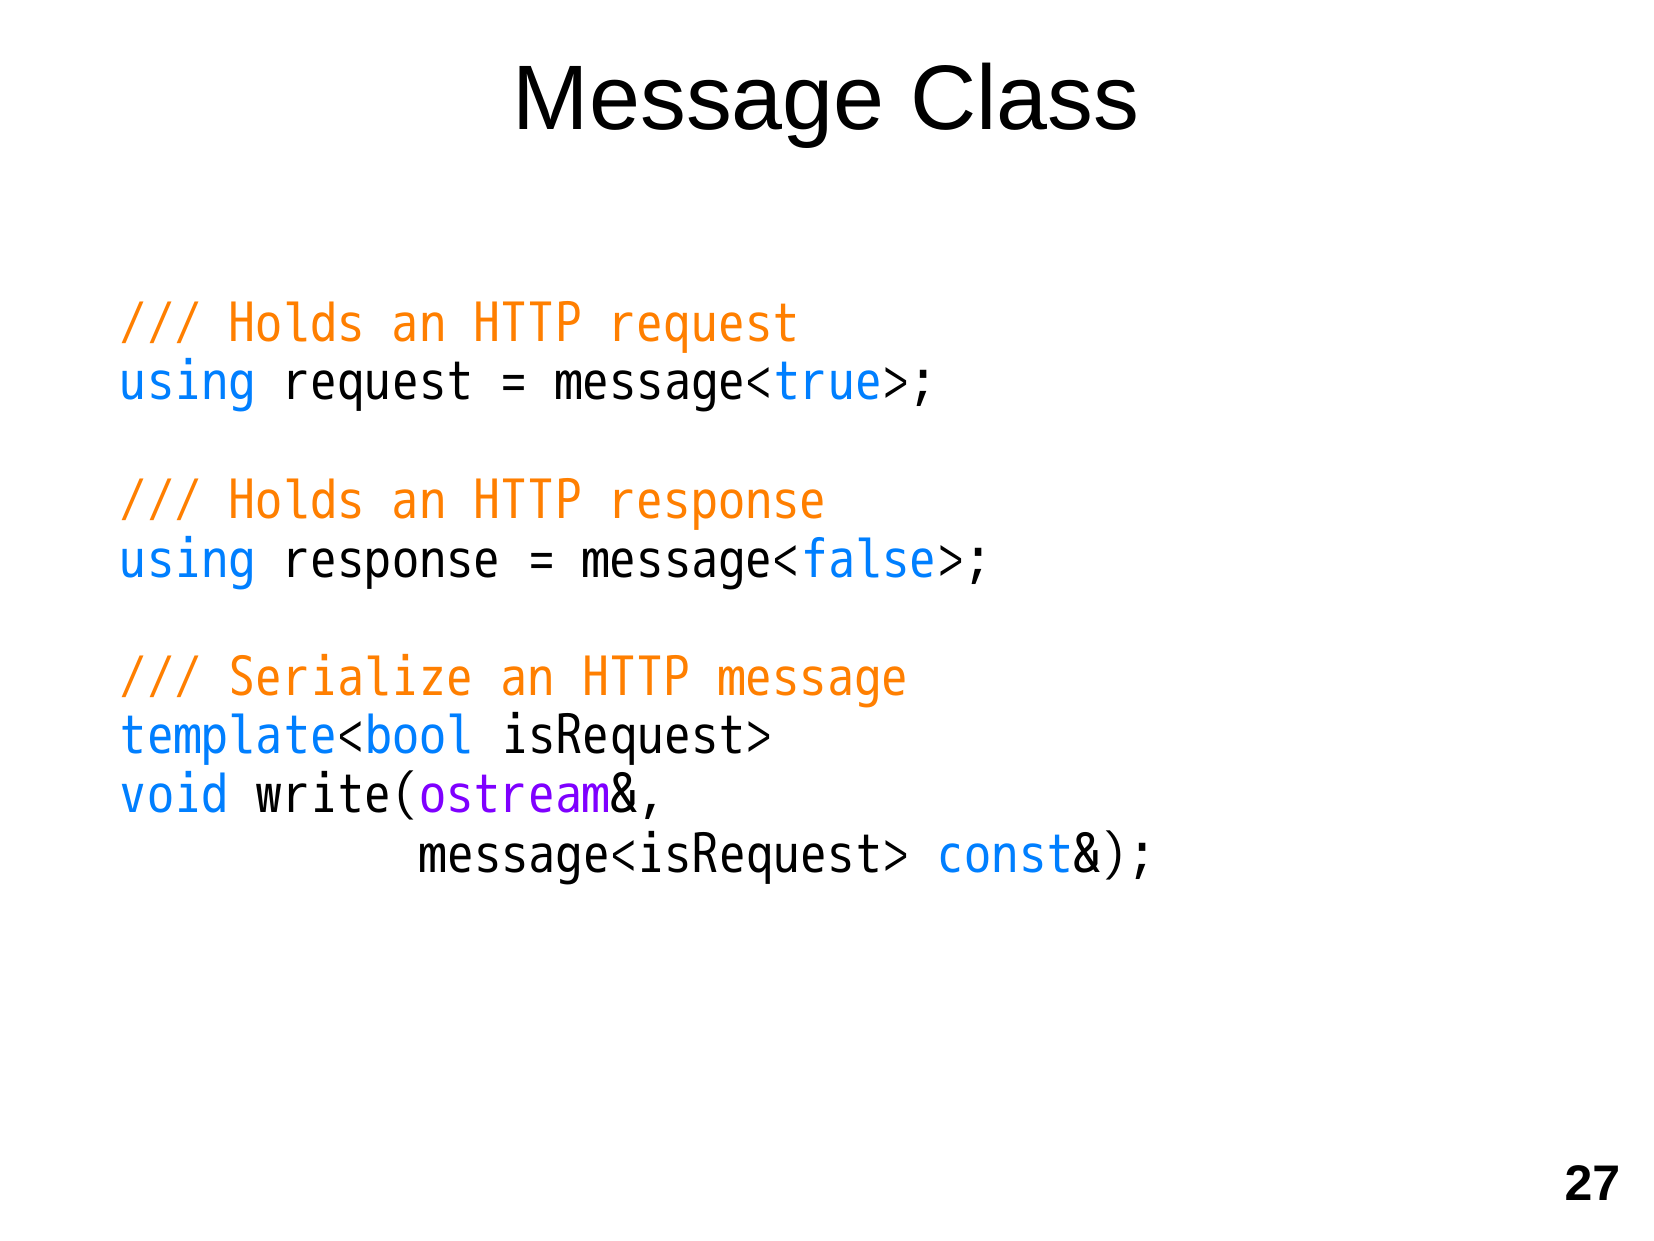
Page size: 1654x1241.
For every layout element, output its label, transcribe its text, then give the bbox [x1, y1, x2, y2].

text_box /// Holds an HTTP request using request = message<true>; /// Holds an HTTP response using response = message<false>; /// Serialize an HTTP message template<bool isRequest> void write(ostream&, message<isRequest> const&); [104, 287, 1575, 1006]
title Message Class [82, 15, 1571, 181]
